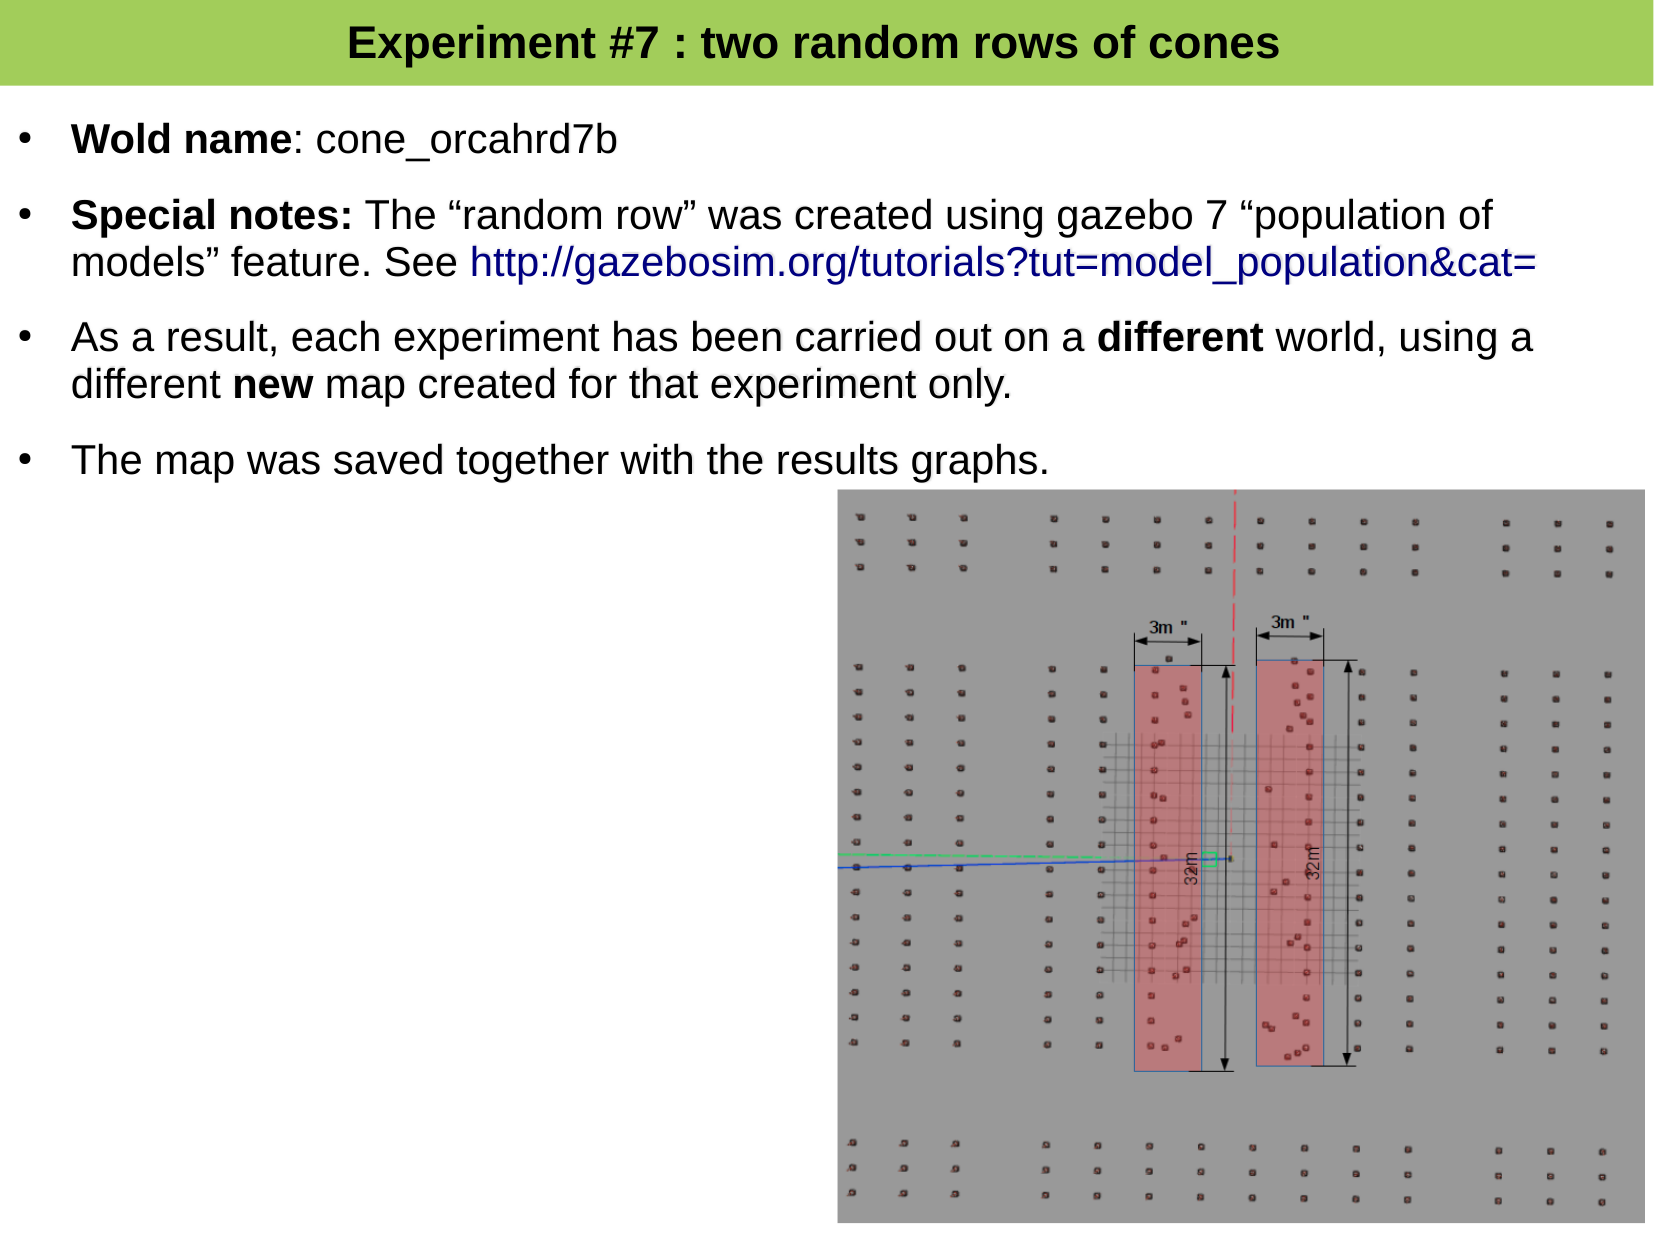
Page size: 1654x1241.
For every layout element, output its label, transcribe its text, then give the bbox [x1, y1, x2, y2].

picture [810, 259, 1645, 1241]
title Experiment #7 : two random rows of cones [0, 0, 1654, 86]
list Wold name: cone_orcahrd7b Special notes: The “random row” was created using gazebo 7 “population of models” feature. See http://gazebosim.org/tutorials?tut=model_population&cat= As a result, each experiment has been carried out on a different world, using a different new map created for that experiment only. The map was saved together with the results graphs. [0, 115, 1654, 1241]
